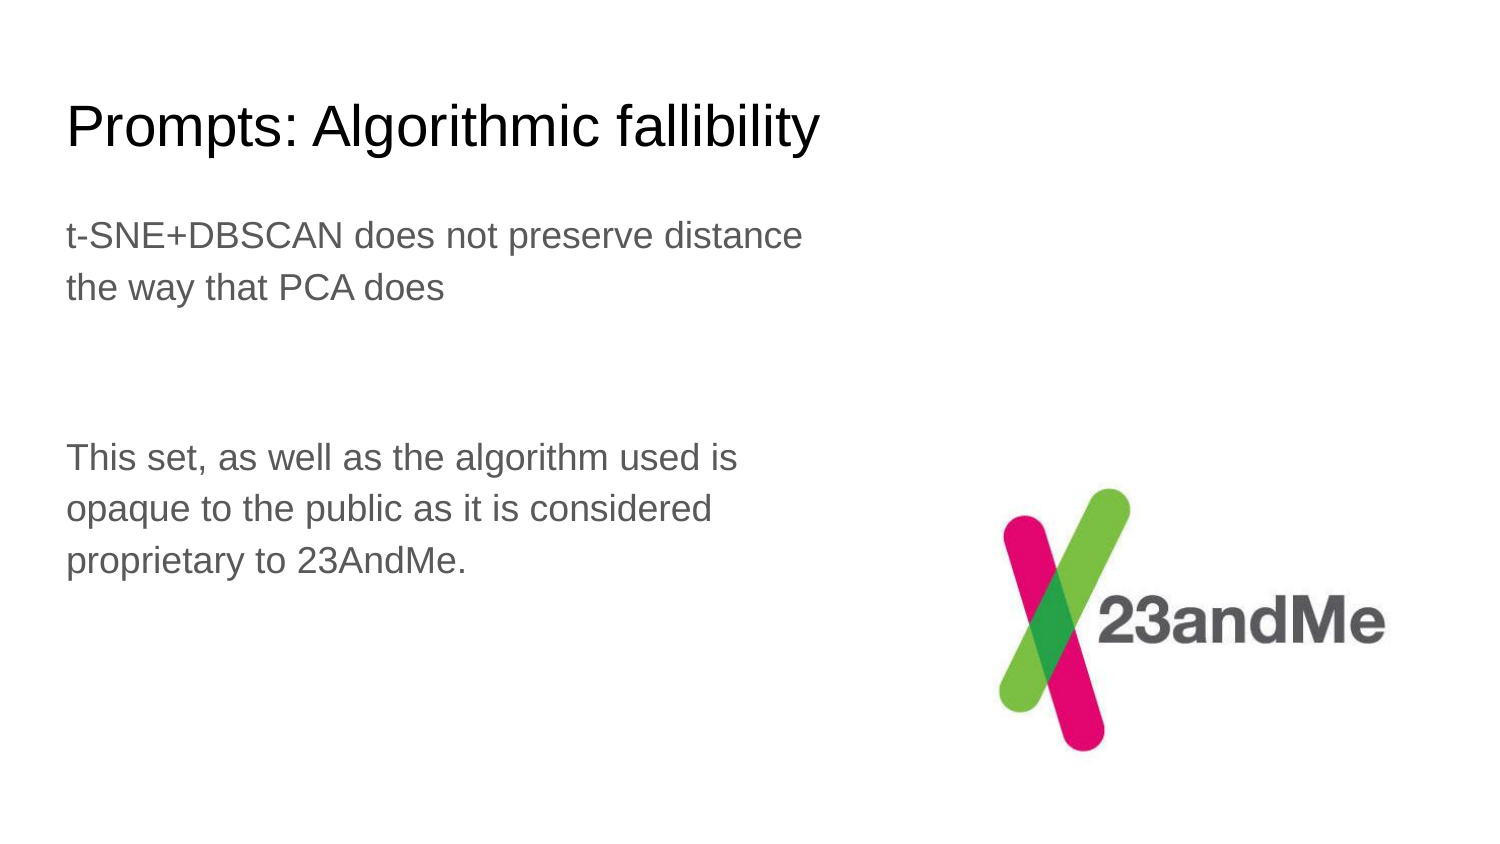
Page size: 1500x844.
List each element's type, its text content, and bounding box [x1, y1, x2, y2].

picture [879, 359, 1500, 844]
title Prompts: Algorithmic fallibility [51, 72, 1449, 167]
list t-SNE+DBSCAN does not preserve distance the way that PCA does This set, as well as the algorithm used is opaque to the public as it is considered proprietary to 23AndMe. [51, 189, 853, 750]
